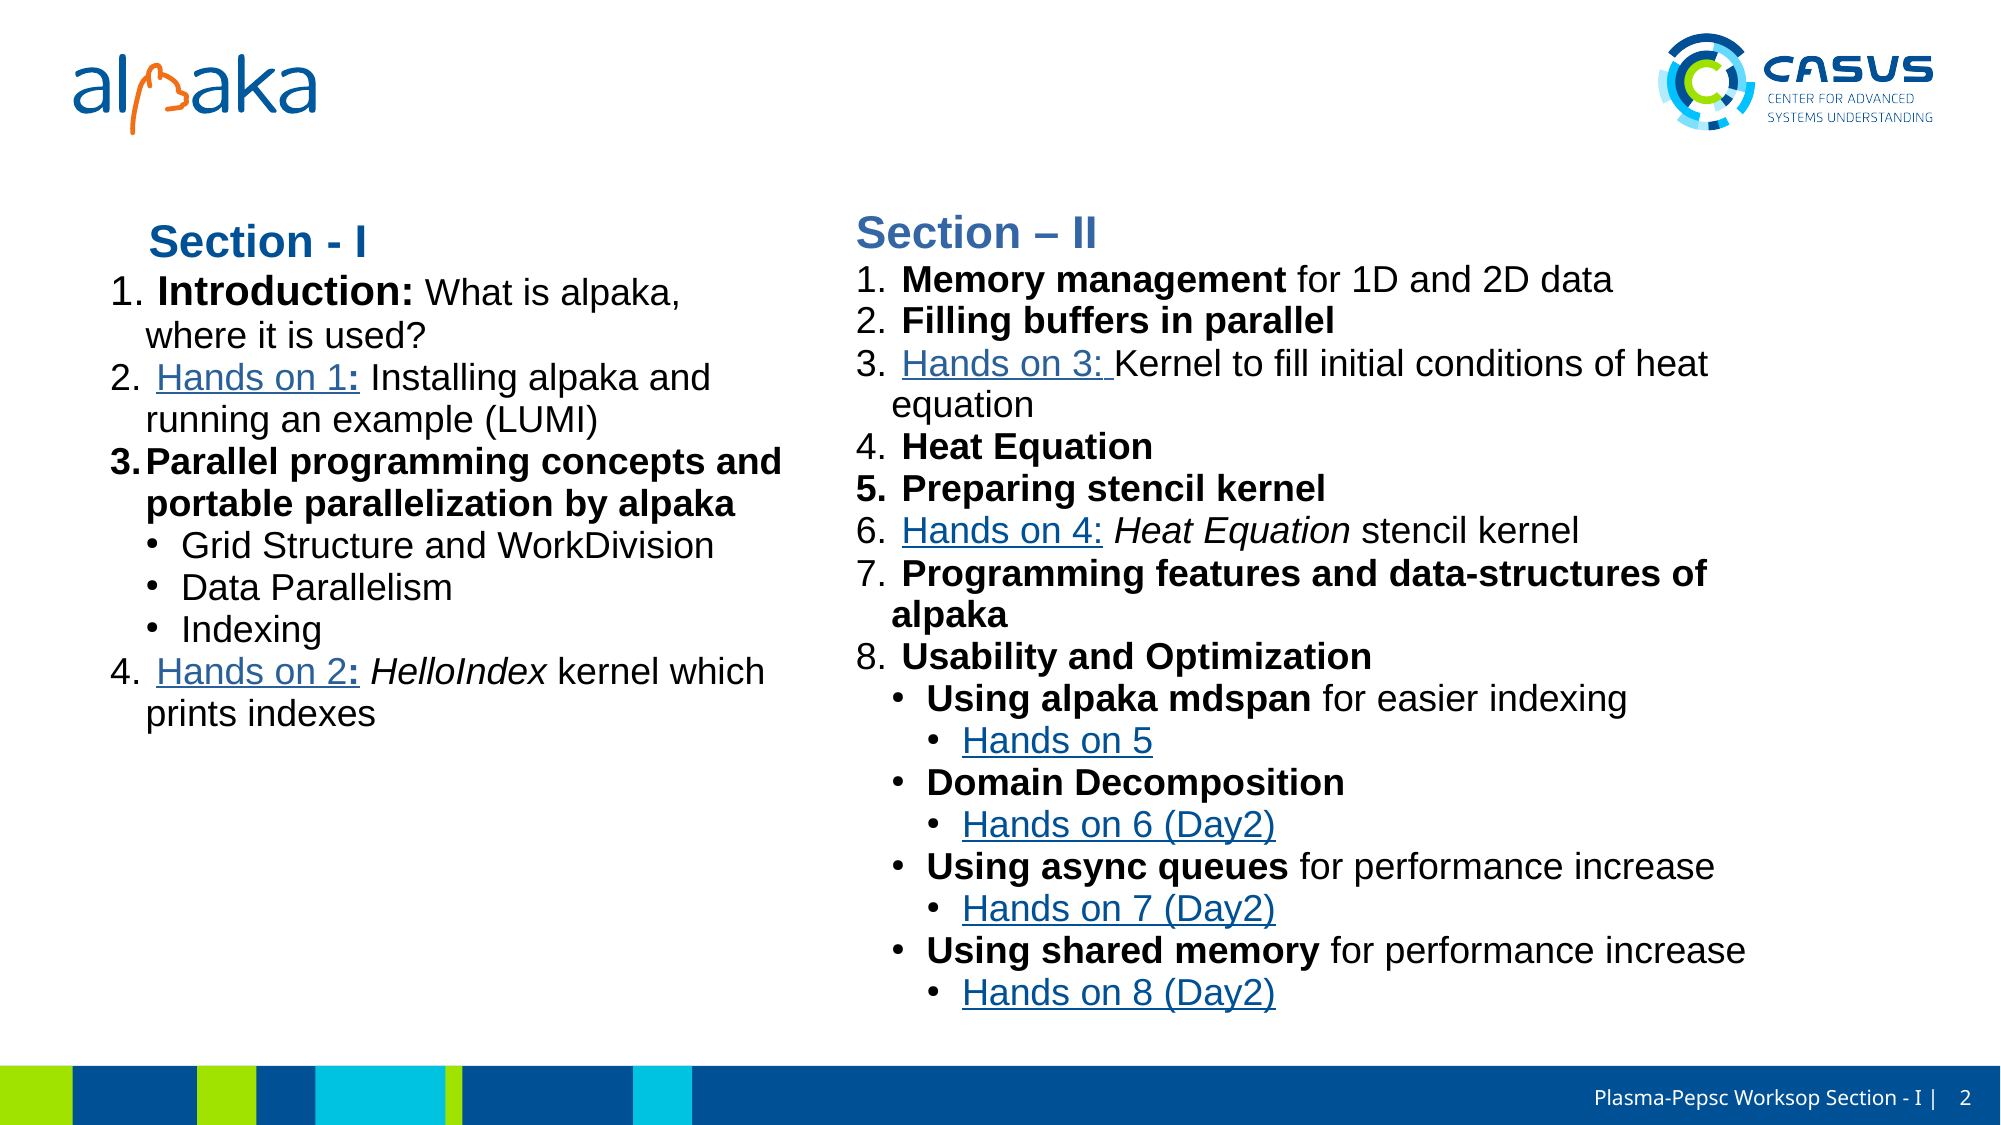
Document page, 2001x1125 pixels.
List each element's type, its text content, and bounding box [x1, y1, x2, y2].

picture [72, 53, 317, 136]
text_box Section – II Memory management for 1D and 2D data Filling buffers in parallel Hands on 3: Kernel to fill initial conditions of heat equation Heat Equation Preparing stencil kernel Hands on 4: Heat Equation stencil kernel Programming features and data-structures of alpaka Usability and Optimization Using alpaka mdspan for easier indexing Hands on 5 Domain Decomposition Hands on 6 (Day2) Using async queues for performance increase Hands on 7 (Day2) Using shared memory for performance increase Hands on 8 (Day2) [841, 199, 1844, 1022]
text_box Section - I Introduction: What is alpaka, where it is used? Hands on 1: Installing alpaka and running an example (LUMI) Parallel programming concepts and portable parallelization by alpaka Grid Structure and WorkDivision Data Parallelism Indexing Hands on 2: HelloIndex kernel which prints indexes [110, 135, 792, 816]
picture [1658, 33, 1933, 131]
